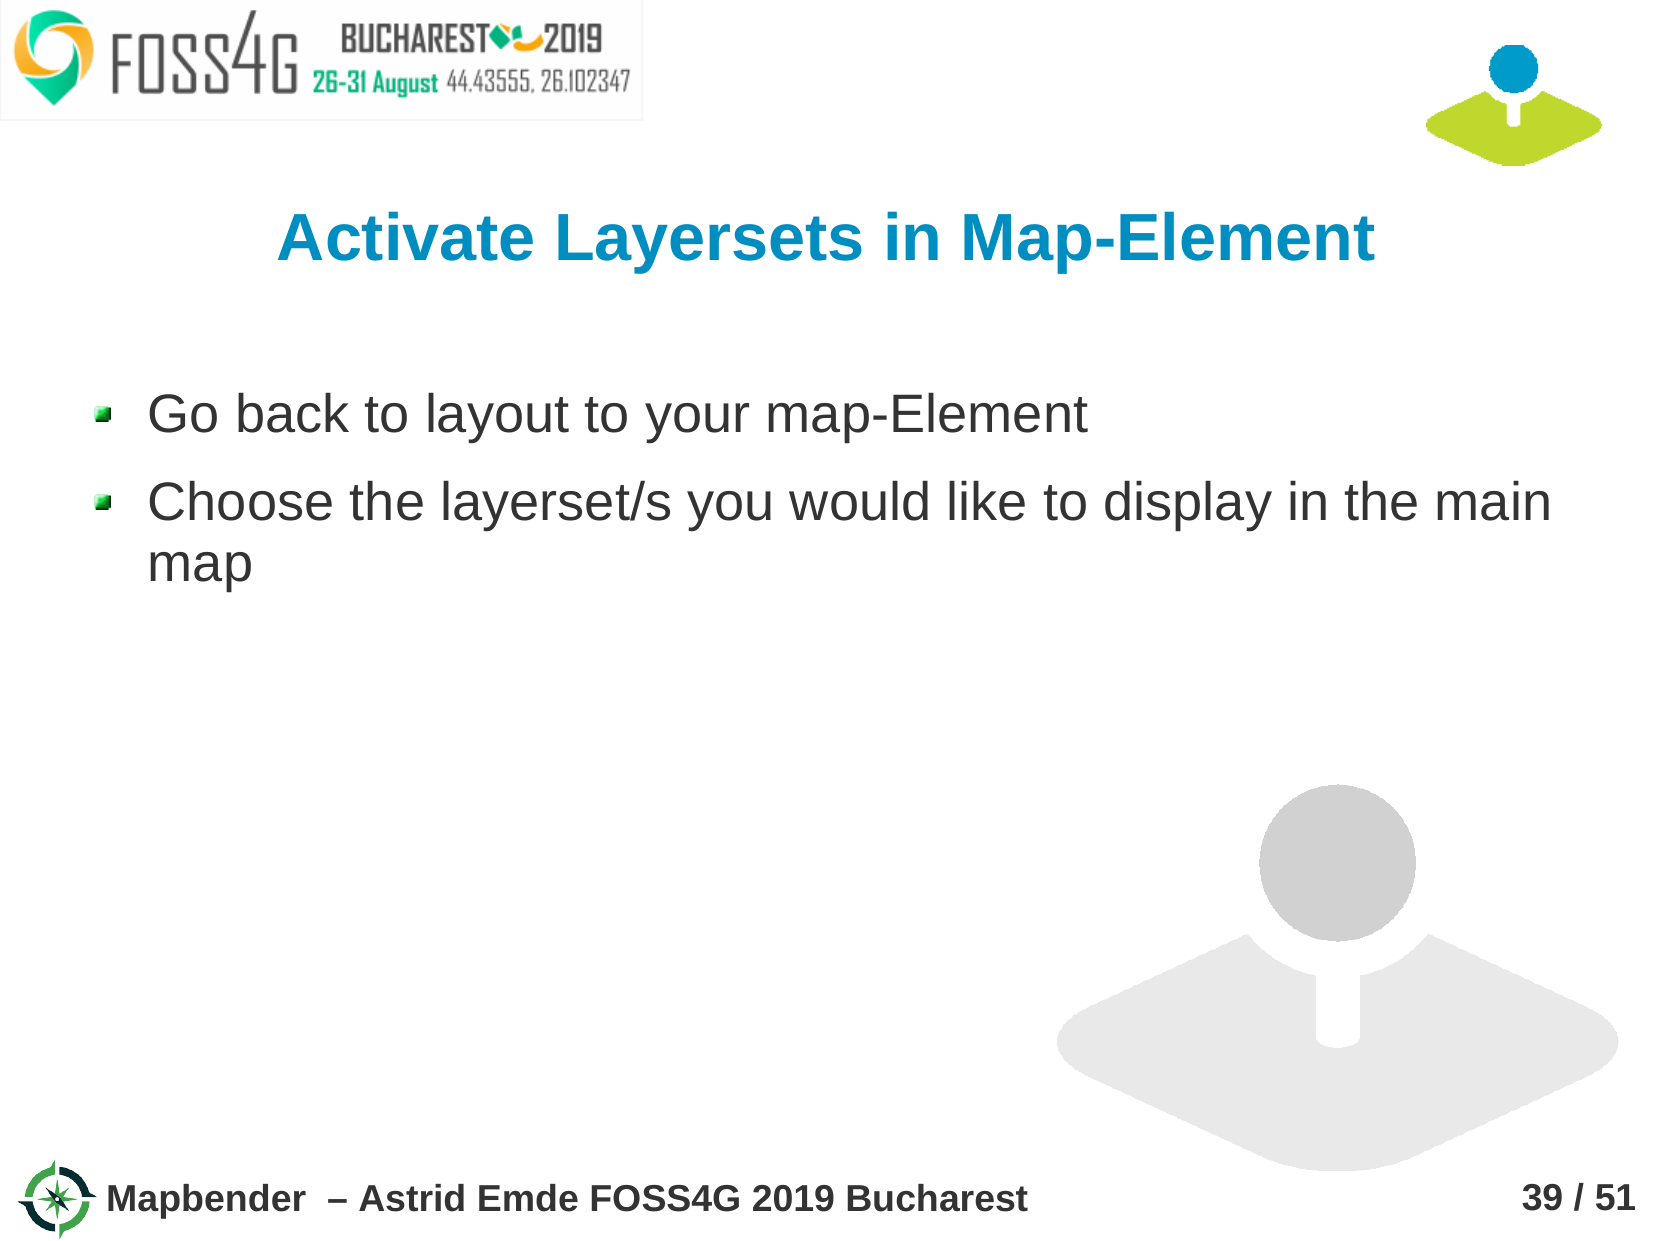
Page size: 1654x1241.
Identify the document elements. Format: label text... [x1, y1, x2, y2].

picture [1426, 45, 1604, 166]
title Activate Layersets in Map-Element [82, 188, 1571, 361]
list Go back to layout to your map-Element Choose the layerset/s you would like to display in the main map [76, 383, 1565, 1188]
picture [16, 1158, 98, 1240]
picture [0, 0, 643, 121]
